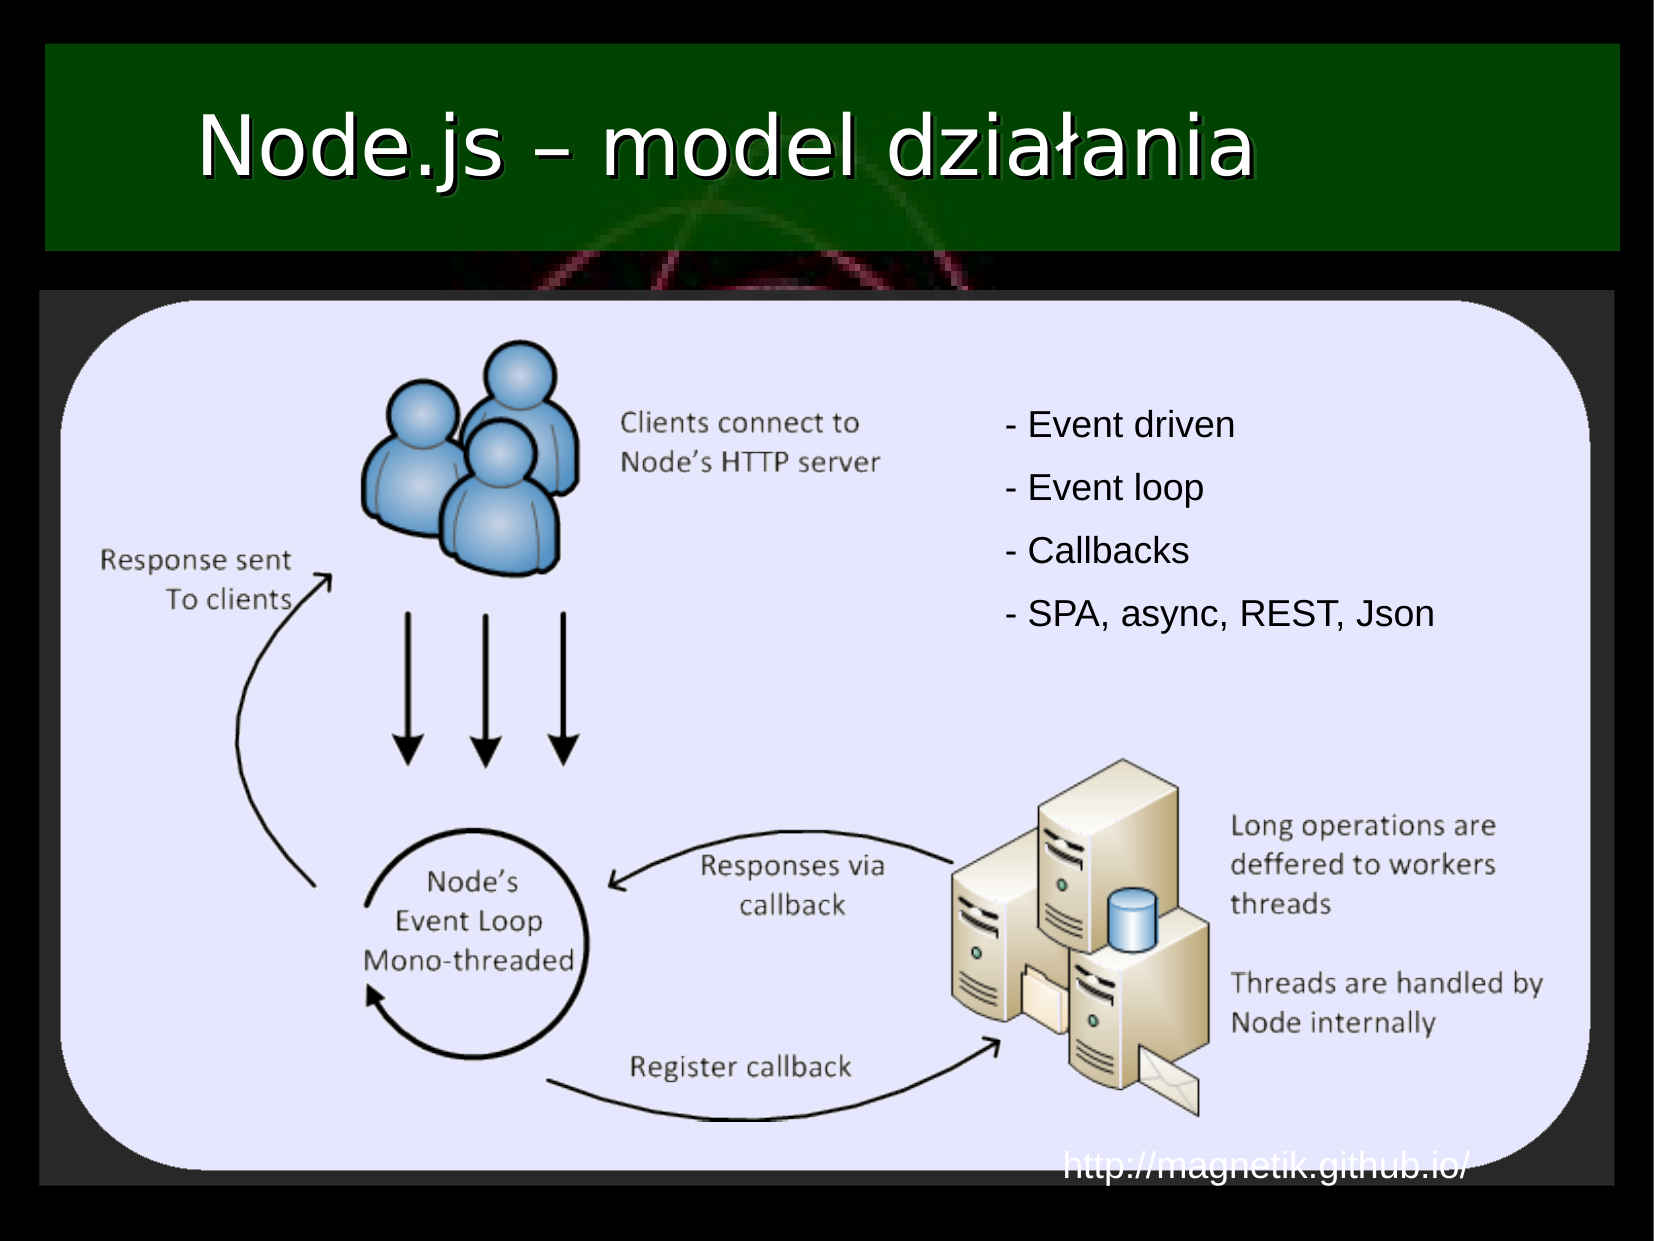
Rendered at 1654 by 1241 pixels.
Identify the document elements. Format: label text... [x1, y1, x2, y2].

text_box [39, 290, 1615, 1186]
text_box - Event driven - Event loop - Callbacks - SPA, async, REST, Json [990, 375, 1458, 621]
text_box http://magnetik.github.io/ [1047, 1116, 1486, 1174]
text_box [1221, 1174, 1333, 1186]
picture [0, 0, 1654, 1241]
title Node.js – model działania [45, 43, 1621, 251]
text_box [1110, 1174, 1223, 1186]
